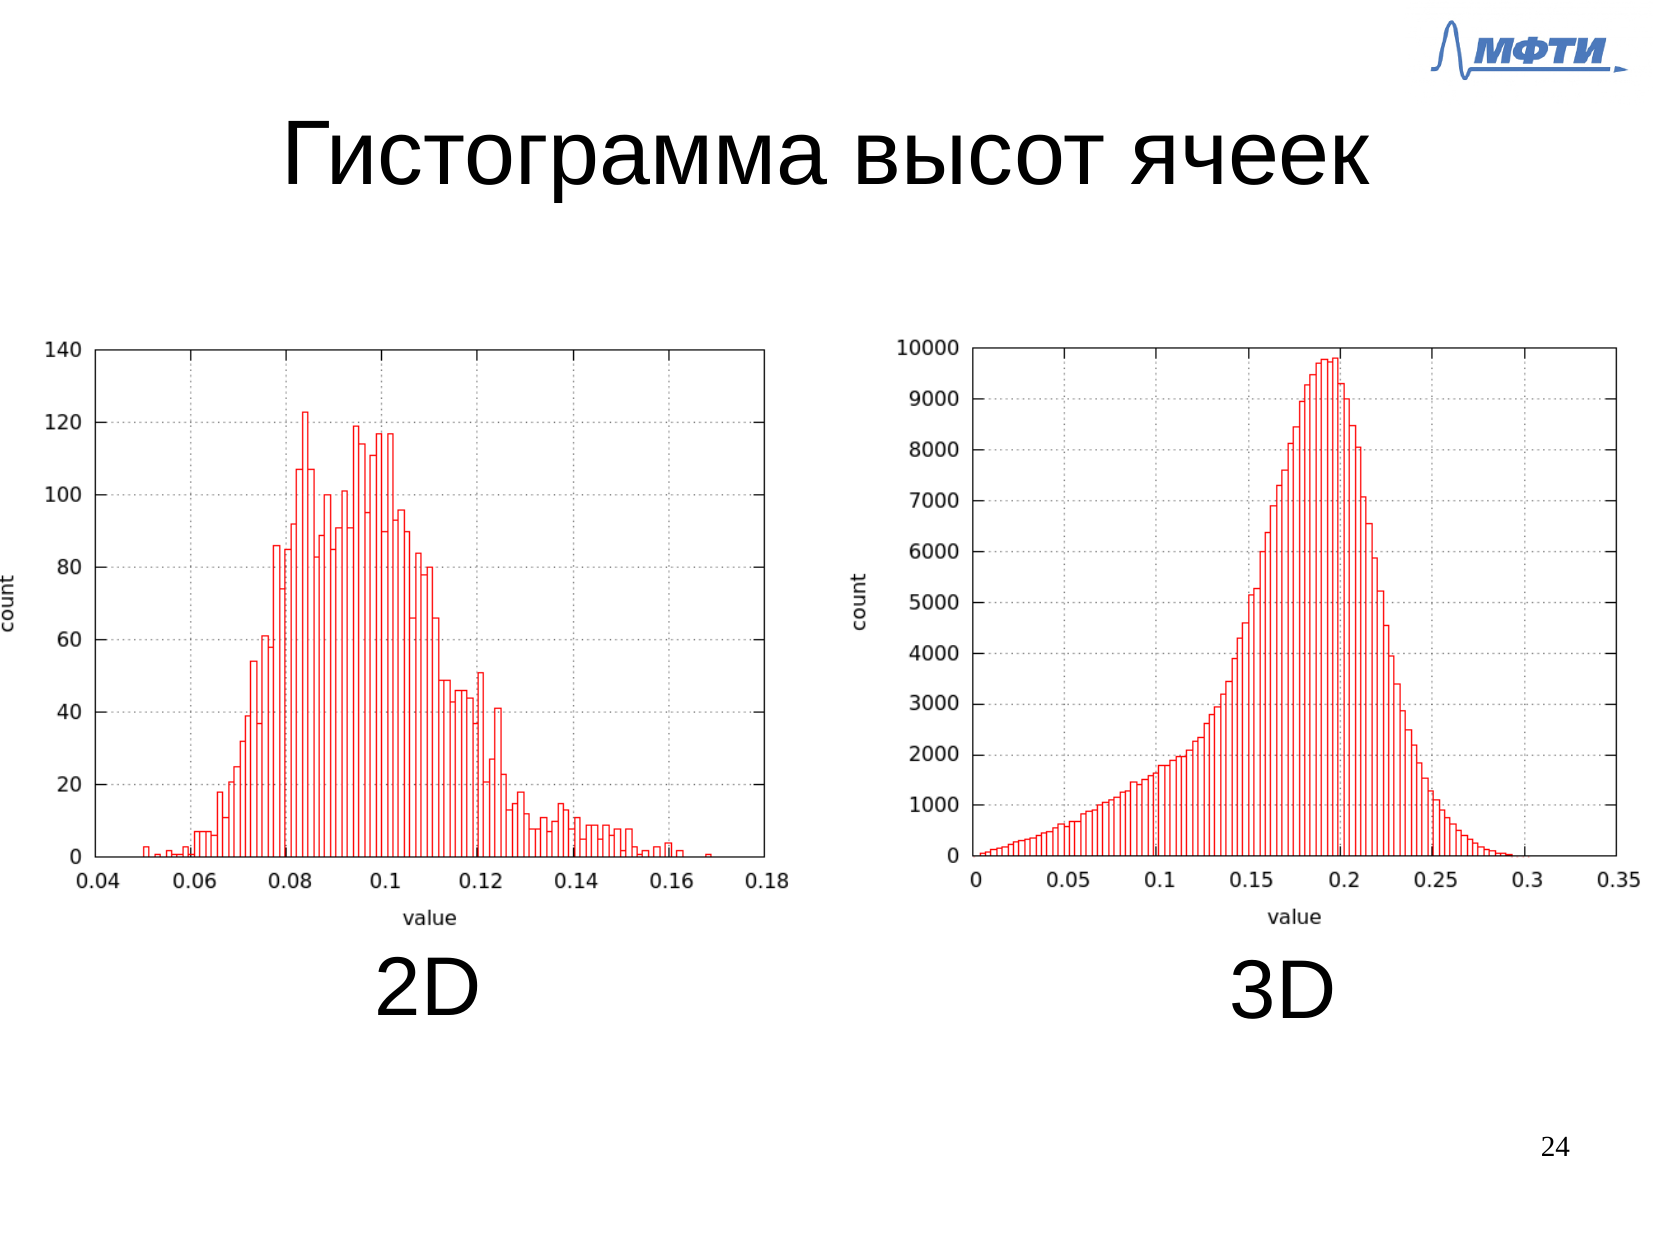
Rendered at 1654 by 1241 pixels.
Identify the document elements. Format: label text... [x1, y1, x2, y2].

text_box 3D [1215, 936, 1366, 1045]
title Гистограмма высот ячеек [82, 49, 1571, 257]
text_box 2D [360, 933, 511, 1042]
picture [0, 0, 1654, 1241]
